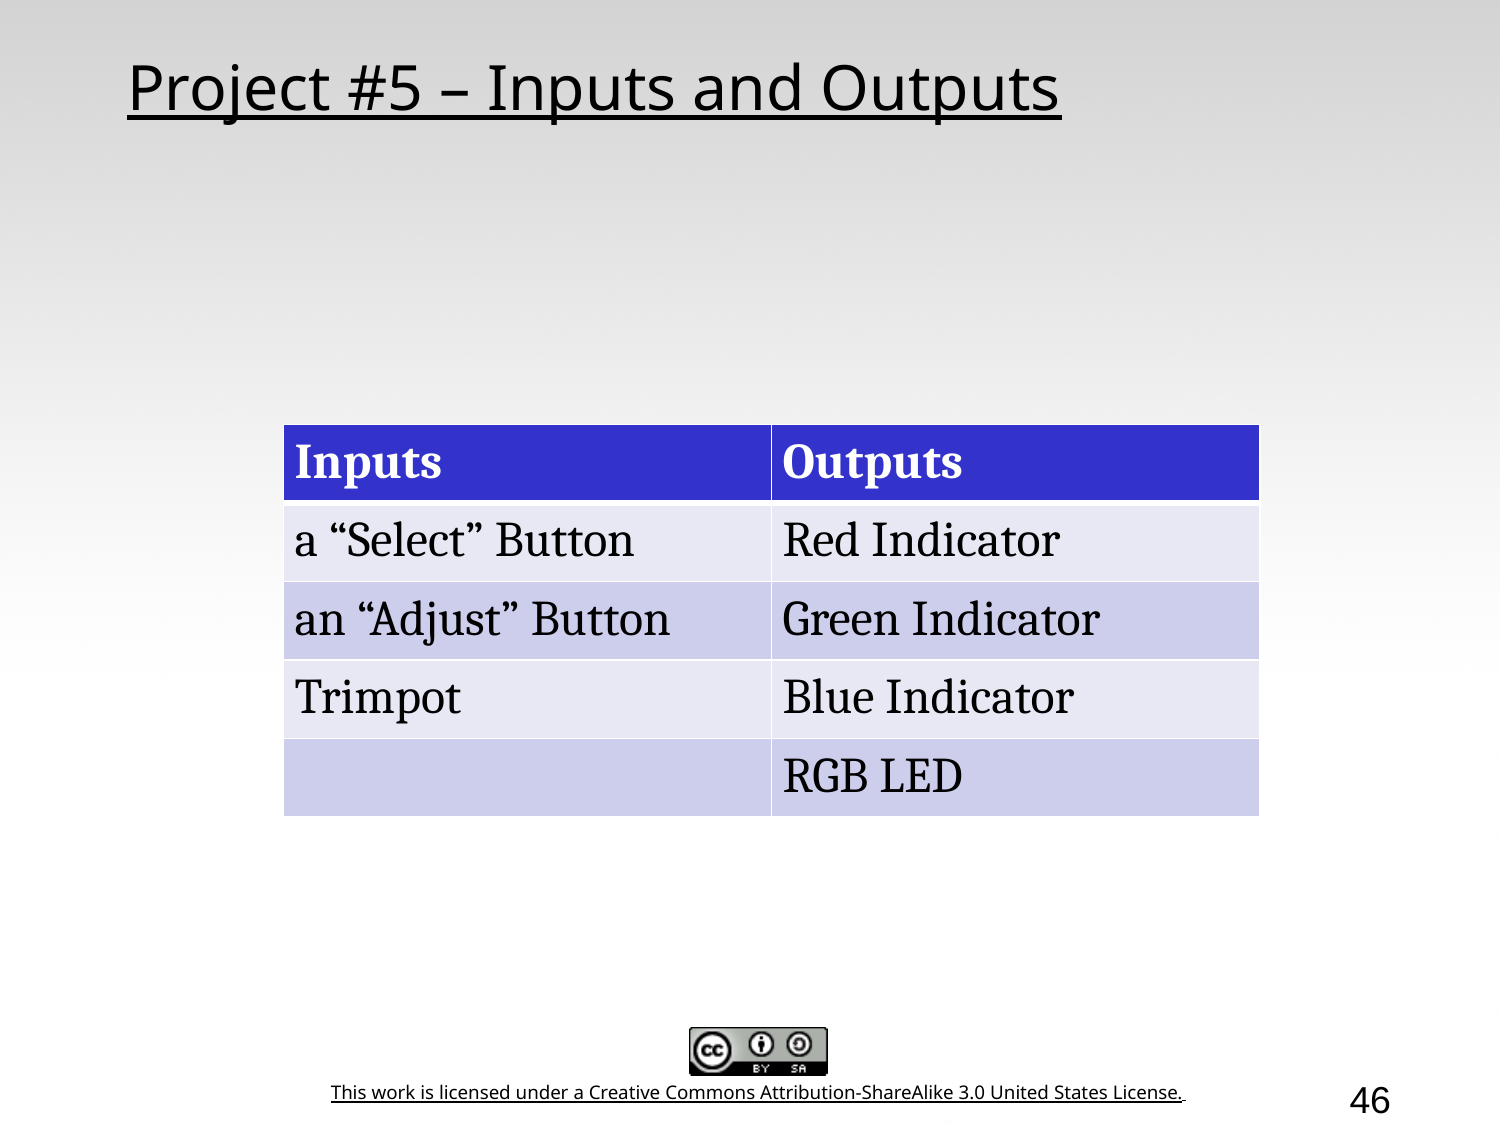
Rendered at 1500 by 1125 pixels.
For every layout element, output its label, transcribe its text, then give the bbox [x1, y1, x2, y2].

table_cell [284, 739, 771, 816]
table_cell Green Indicator [772, 582, 1259, 659]
table_cell Trimpot [284, 661, 771, 738]
table_header Inputs [284, 425, 771, 500]
table_cell RGB LED [772, 739, 1259, 816]
table_cell a “Select” Button [284, 506, 771, 581]
table_cell Blue Indicator [772, 661, 1259, 738]
table_cell Red Indicator [772, 506, 1259, 581]
table_header Outputs [772, 425, 1259, 500]
list Project #5 – Inputs and Outputs [112, 40, 1388, 285]
table_cell an “Adjust” Button [284, 582, 771, 659]
picture [0, 0, 1500, 1125]
